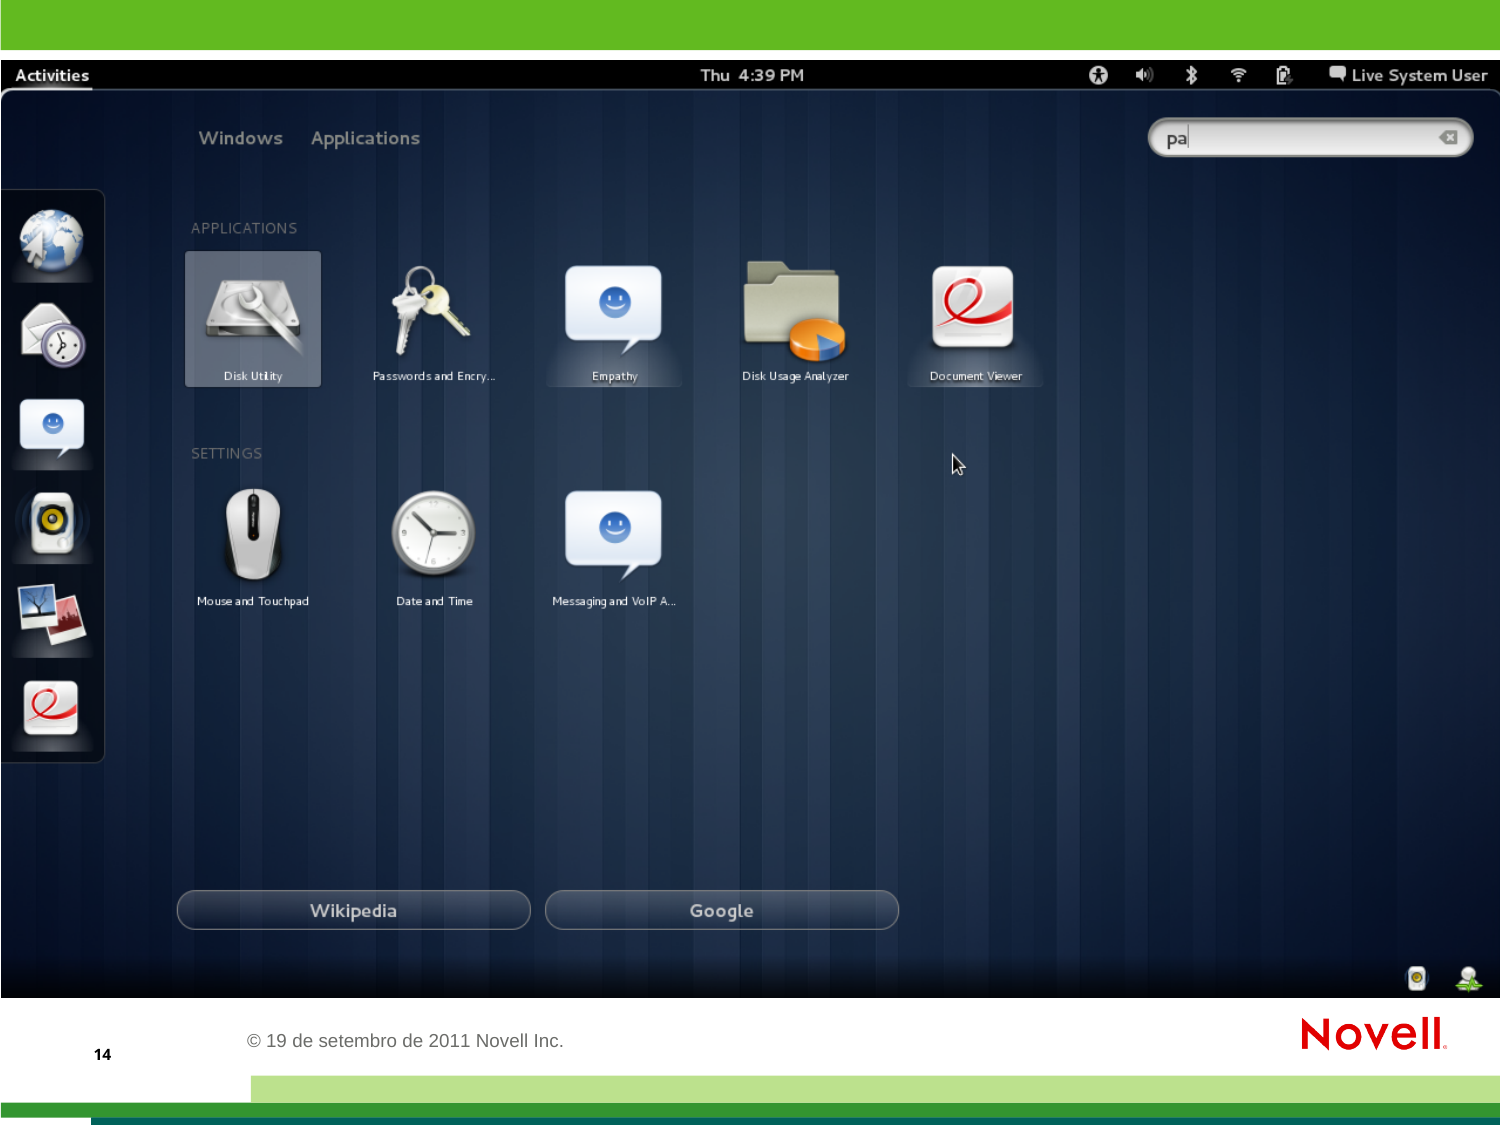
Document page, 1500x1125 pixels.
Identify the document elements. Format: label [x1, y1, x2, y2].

picture [1, 60, 1500, 998]
picture [1295, 1011, 1453, 1056]
